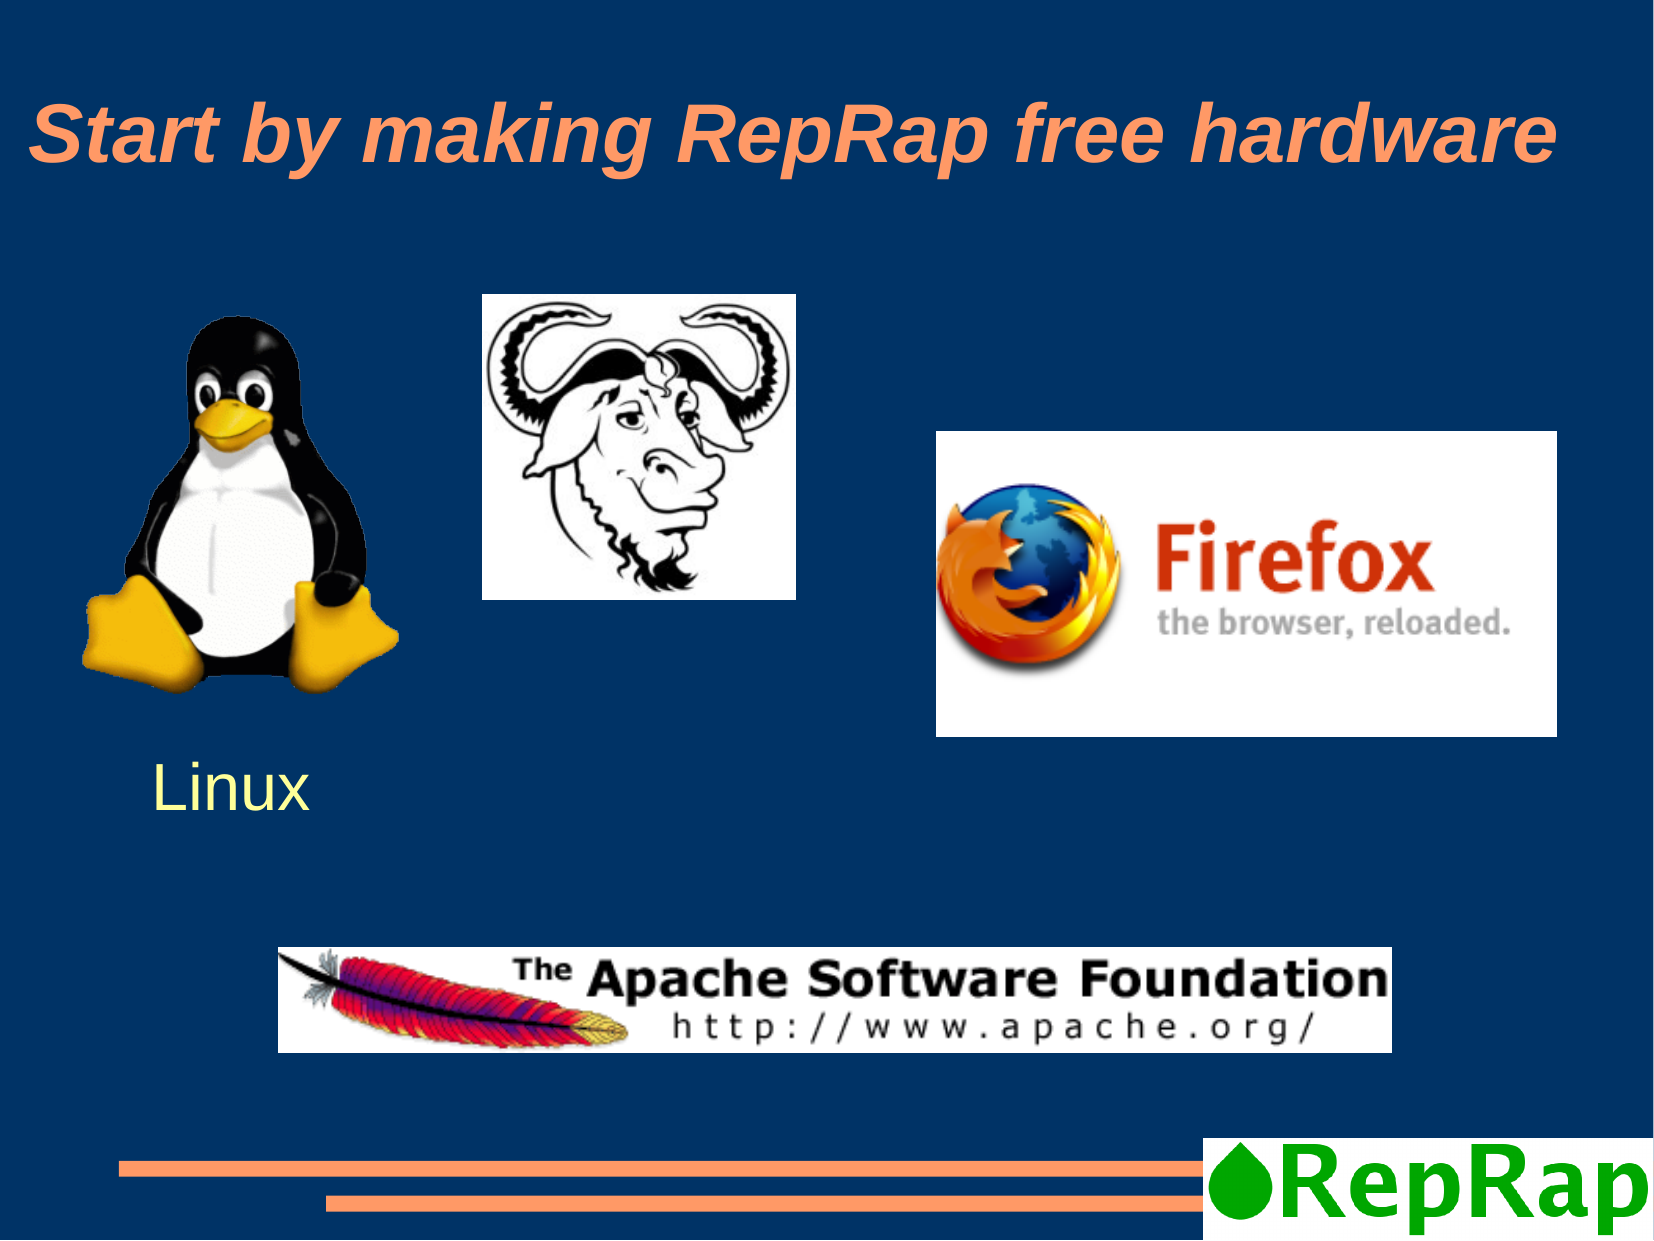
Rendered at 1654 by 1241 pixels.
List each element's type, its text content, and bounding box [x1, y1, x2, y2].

picture [51, 270, 466, 727]
subtitle Linux [151, 727, 356, 856]
title Start by making RepRap free hardware [28, 0, 1654, 267]
picture [936, 431, 1557, 737]
picture [278, 947, 1392, 1053]
picture [1203, 1138, 1654, 1241]
picture [482, 294, 796, 600]
